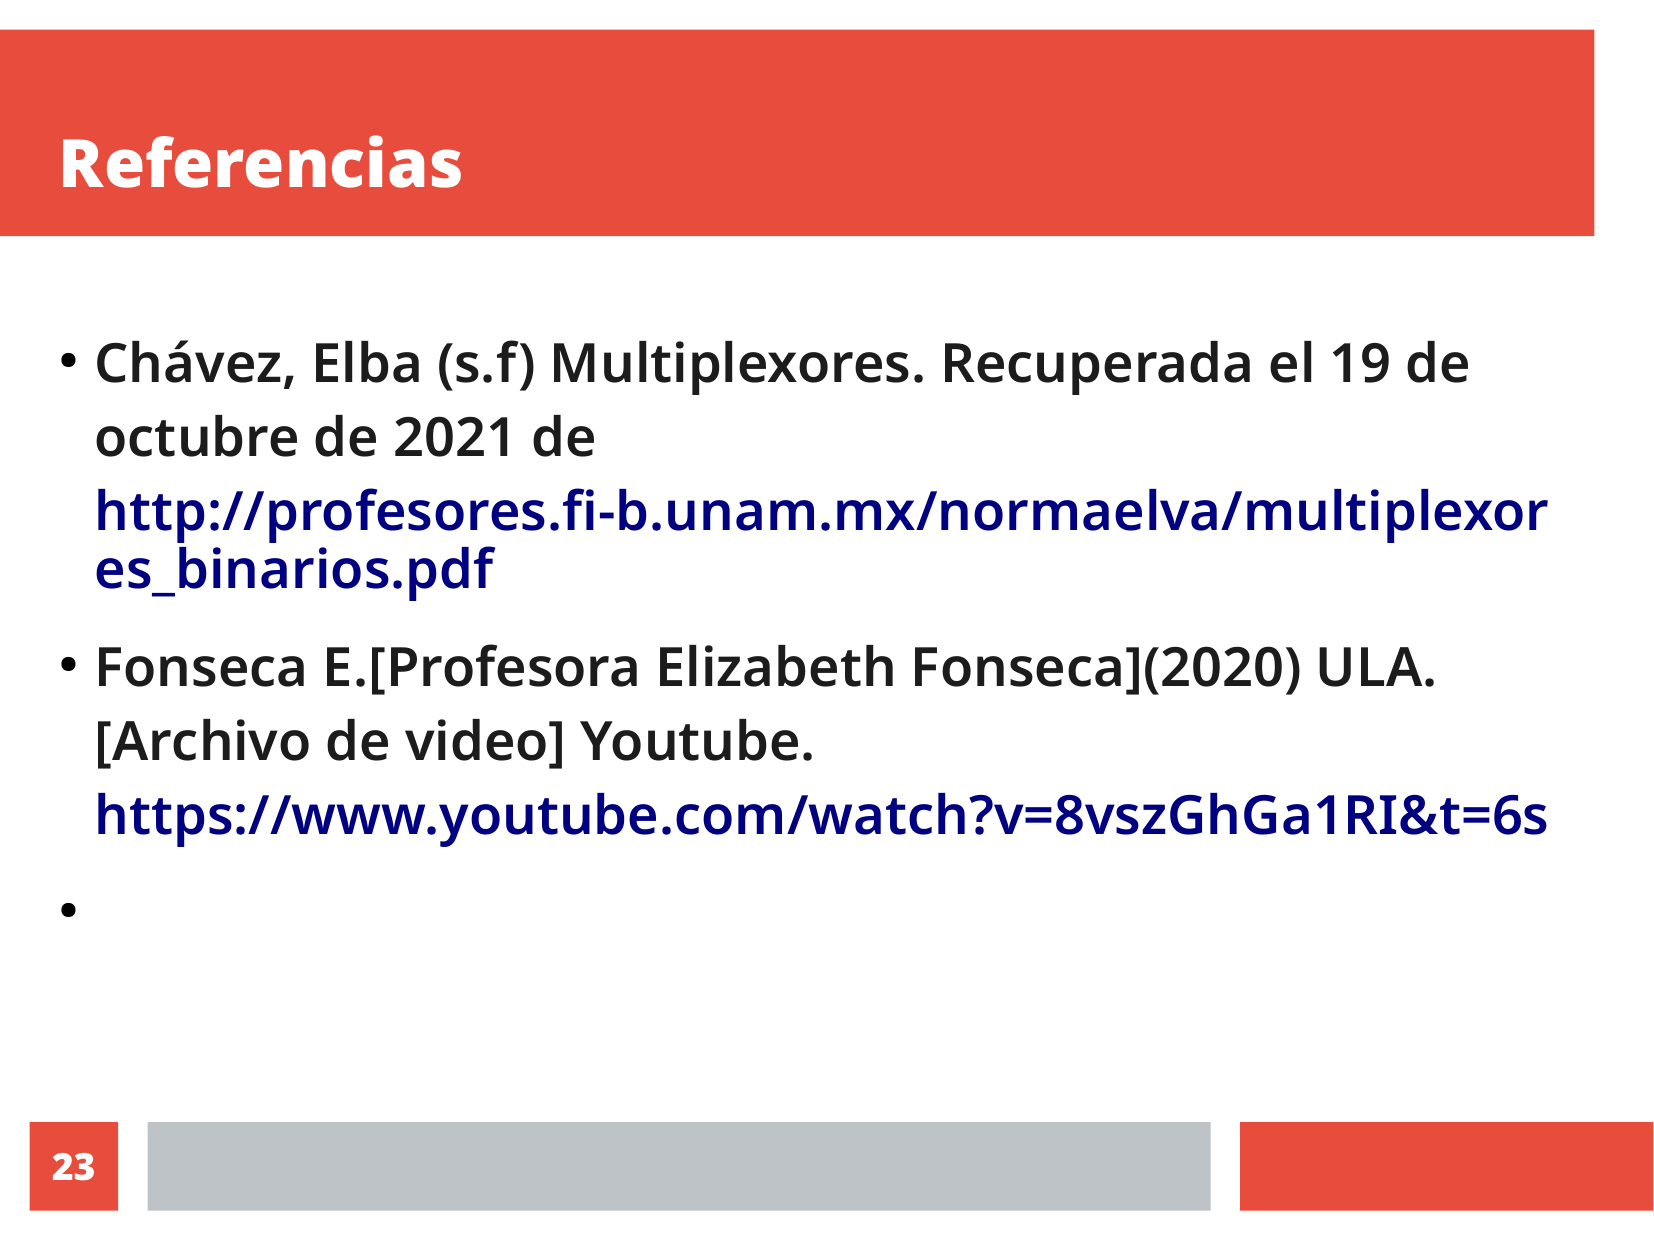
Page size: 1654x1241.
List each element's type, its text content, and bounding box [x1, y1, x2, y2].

list Chávez, Elba (s.f) Multiplexores. Recuperada el 19 de octubre de 2021 de http://profesores.fi-b.unam.mx/normaelva/multiplexores_binarios.pdf Fonseca E.[Profesora Elizabeth Fonseca](2020) ULA. [Archivo de video] Youtube. https://www.youtube.com/watch?v=8vszGhGa1RI&t=6s [59, 324, 1565, 1093]
title Referencias [59, 59, 1595, 207]
